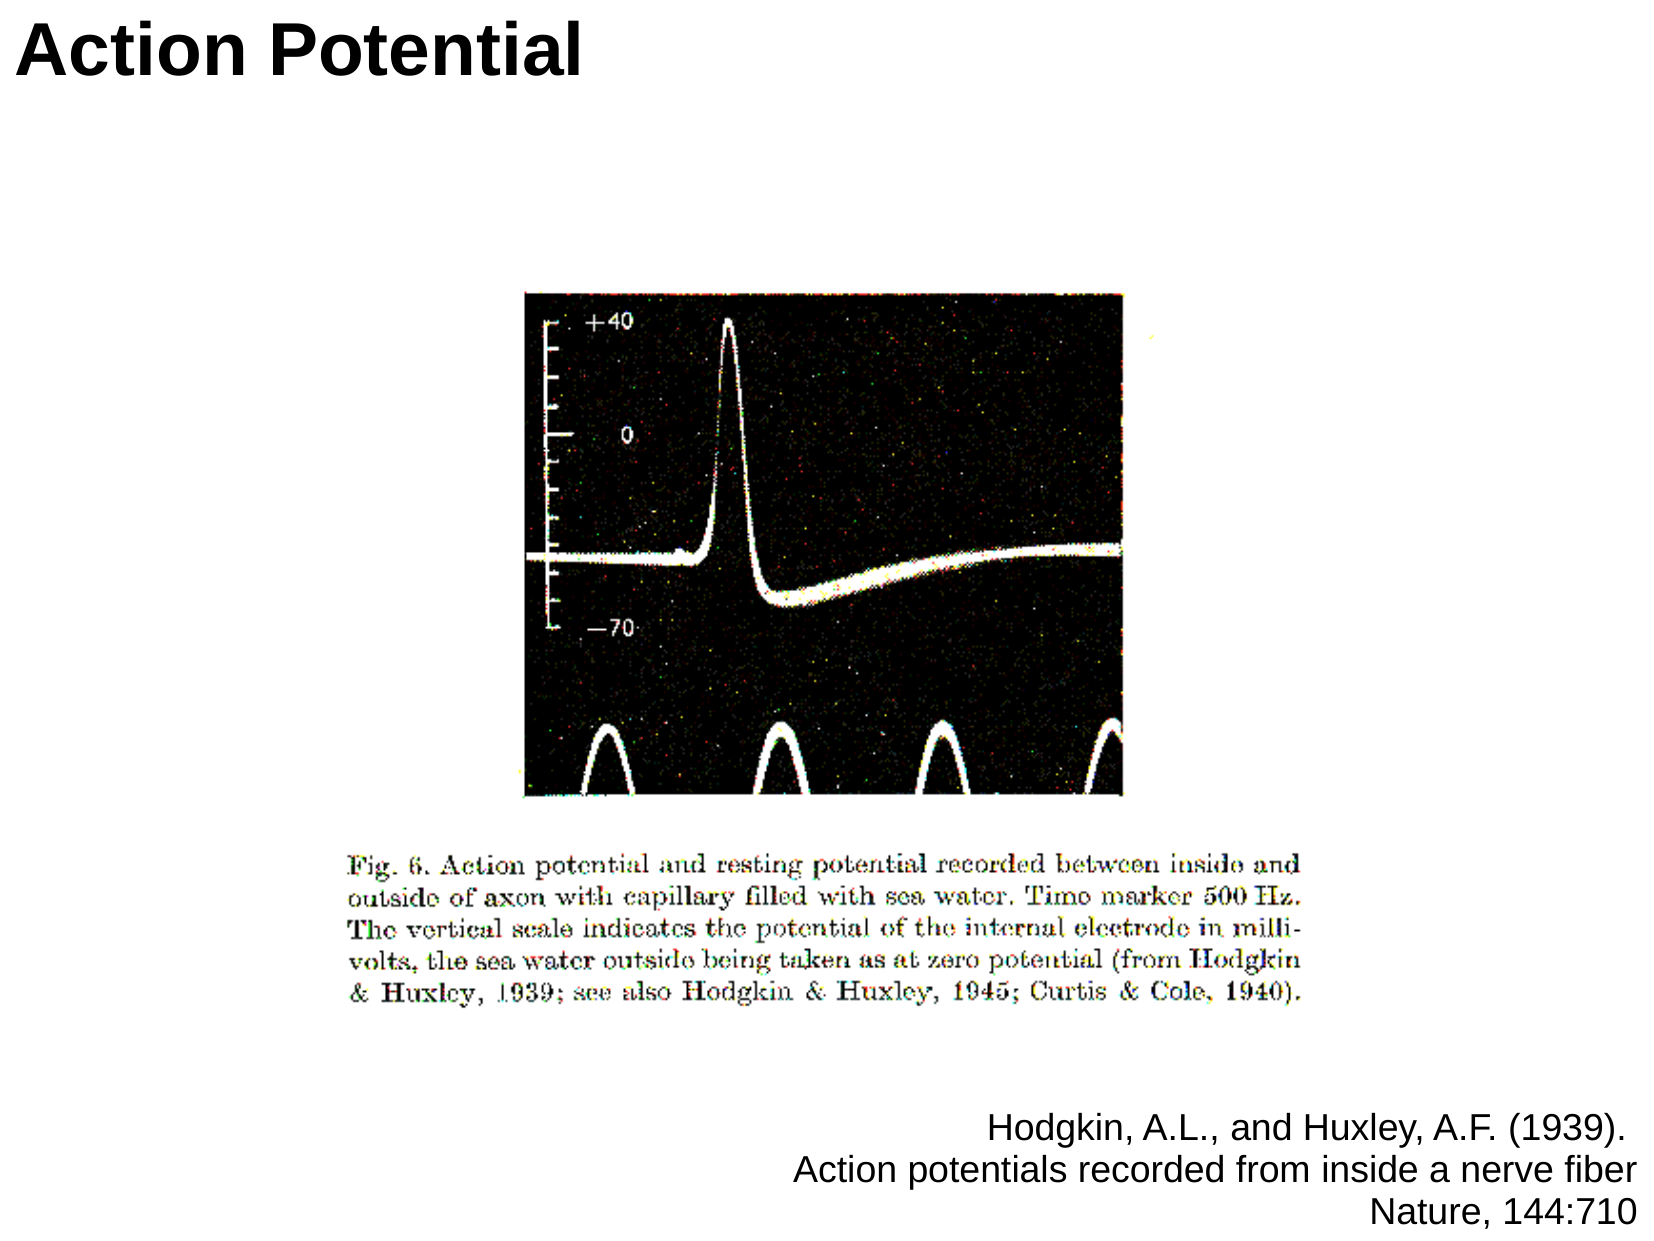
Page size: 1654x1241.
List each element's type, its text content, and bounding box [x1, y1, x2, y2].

text_box Action Potential [0, 0, 647, 99]
picture [344, 290, 1310, 1010]
text_box Hodgkin, A.L., and Huxley, A.F. (1939). Action potentials recorded from inside a nerve fiber Nature, 144:710 [767, 1099, 1654, 1241]
